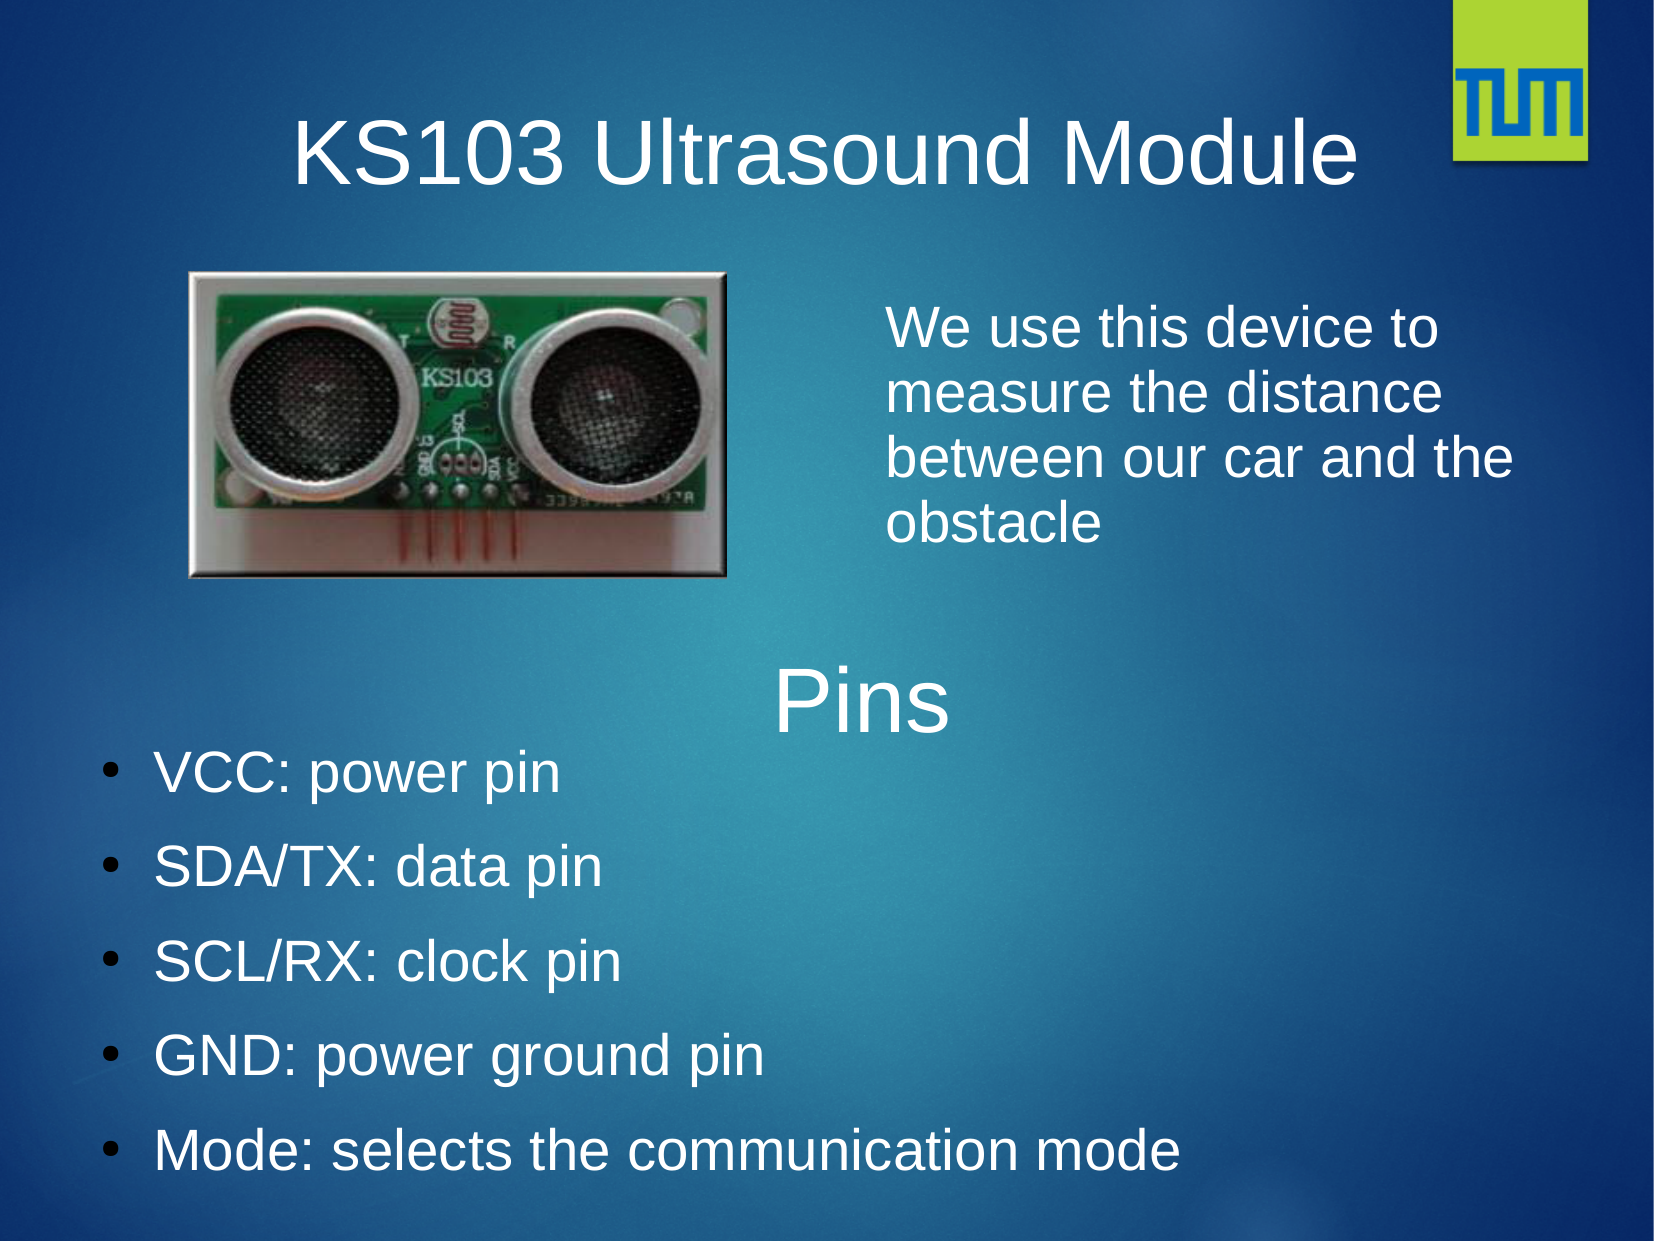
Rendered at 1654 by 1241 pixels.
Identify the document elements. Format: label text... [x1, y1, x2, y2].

list VCC: power pin SDA/TX: data pin SCL/RX: clock pin GND: power ground pin Mode: selects the communication mode [82, 739, 1571, 1183]
list Pins [82, 649, 1571, 739]
picture [0, 0, 1654, 1241]
list We use this device to measure the distance between our car and the obstacle [814, 294, 1542, 649]
title KS103 Ultrasound Module [82, 49, 1571, 257]
